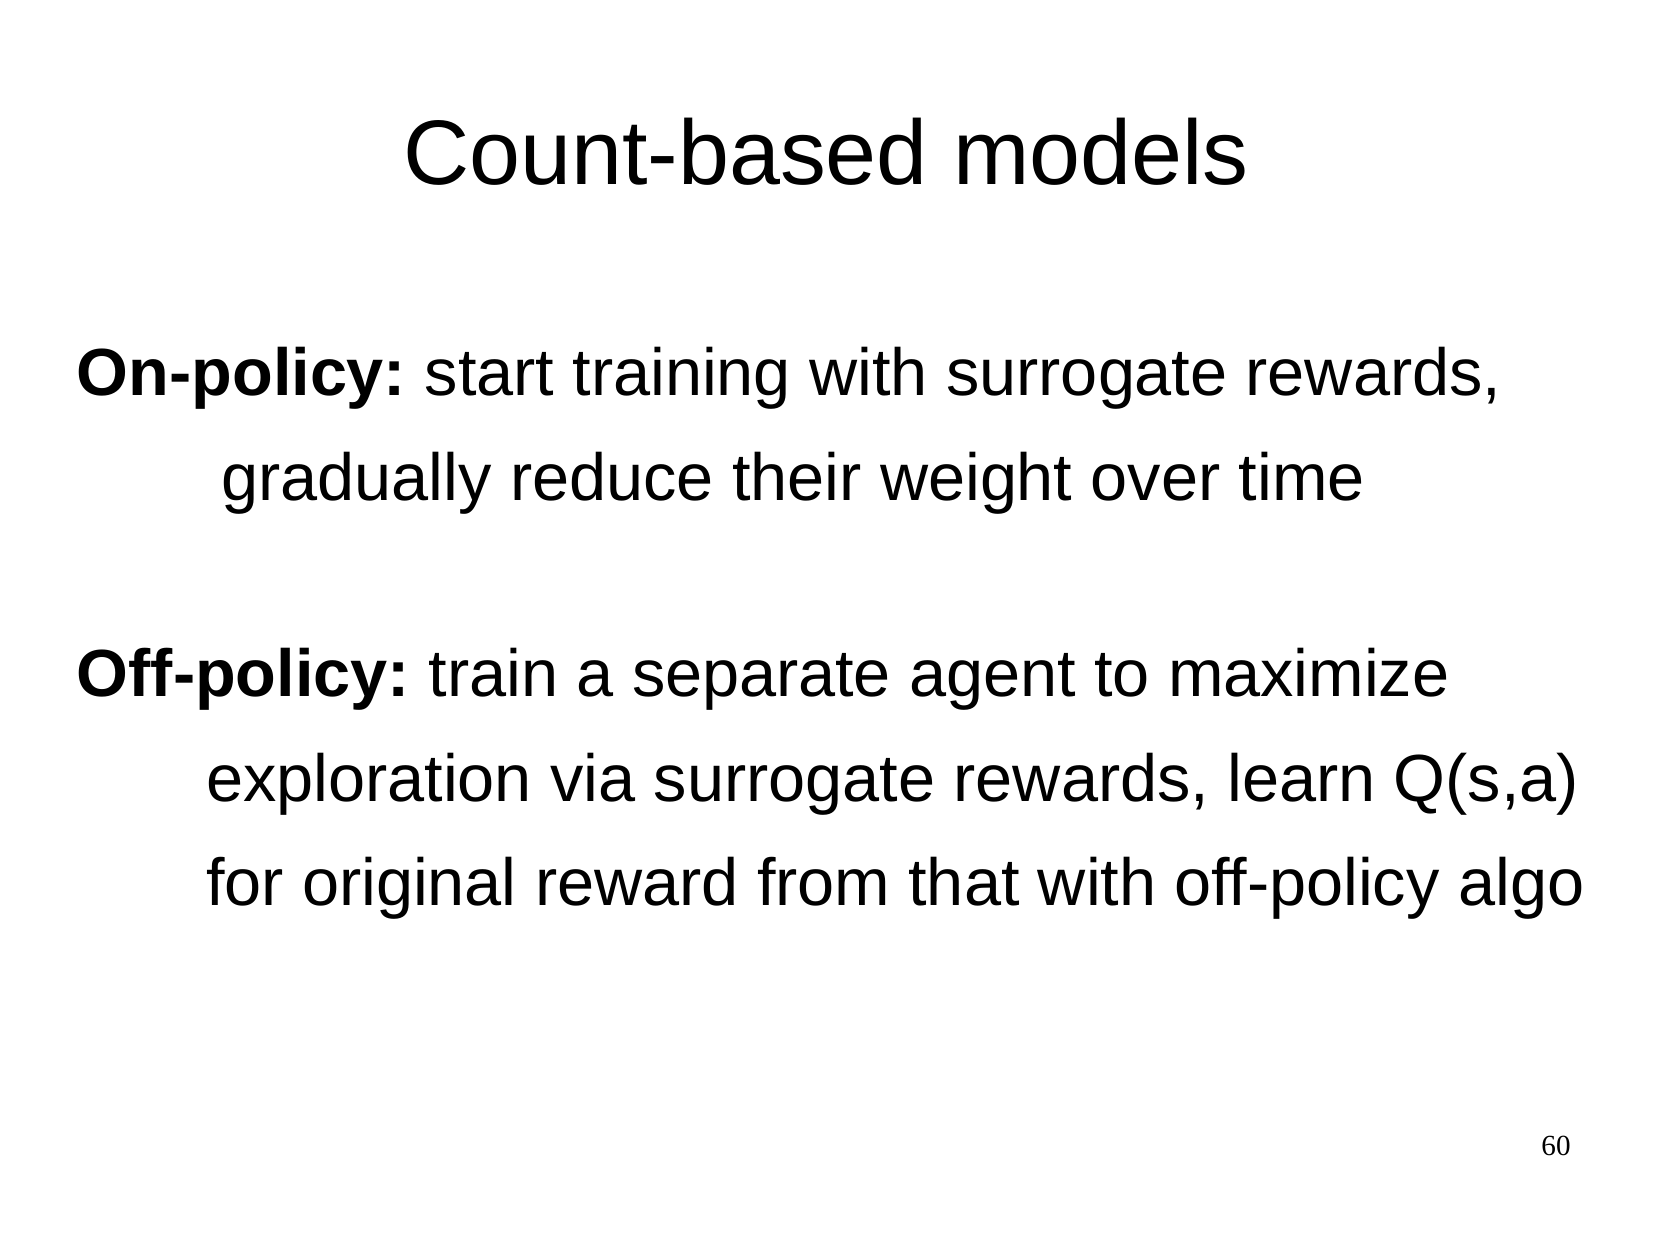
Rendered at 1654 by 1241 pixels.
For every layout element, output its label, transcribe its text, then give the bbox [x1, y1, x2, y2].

title Count-based models [82, 49, 1571, 231]
list On-policy: start training with surrogate rewards, gradually reduce their weight over time Off-policy: train a separate agent to maximize exploration via surrogate rewards, learn Q(s,a) for original reward from that with off-policy algo [5, 231, 1654, 1213]
